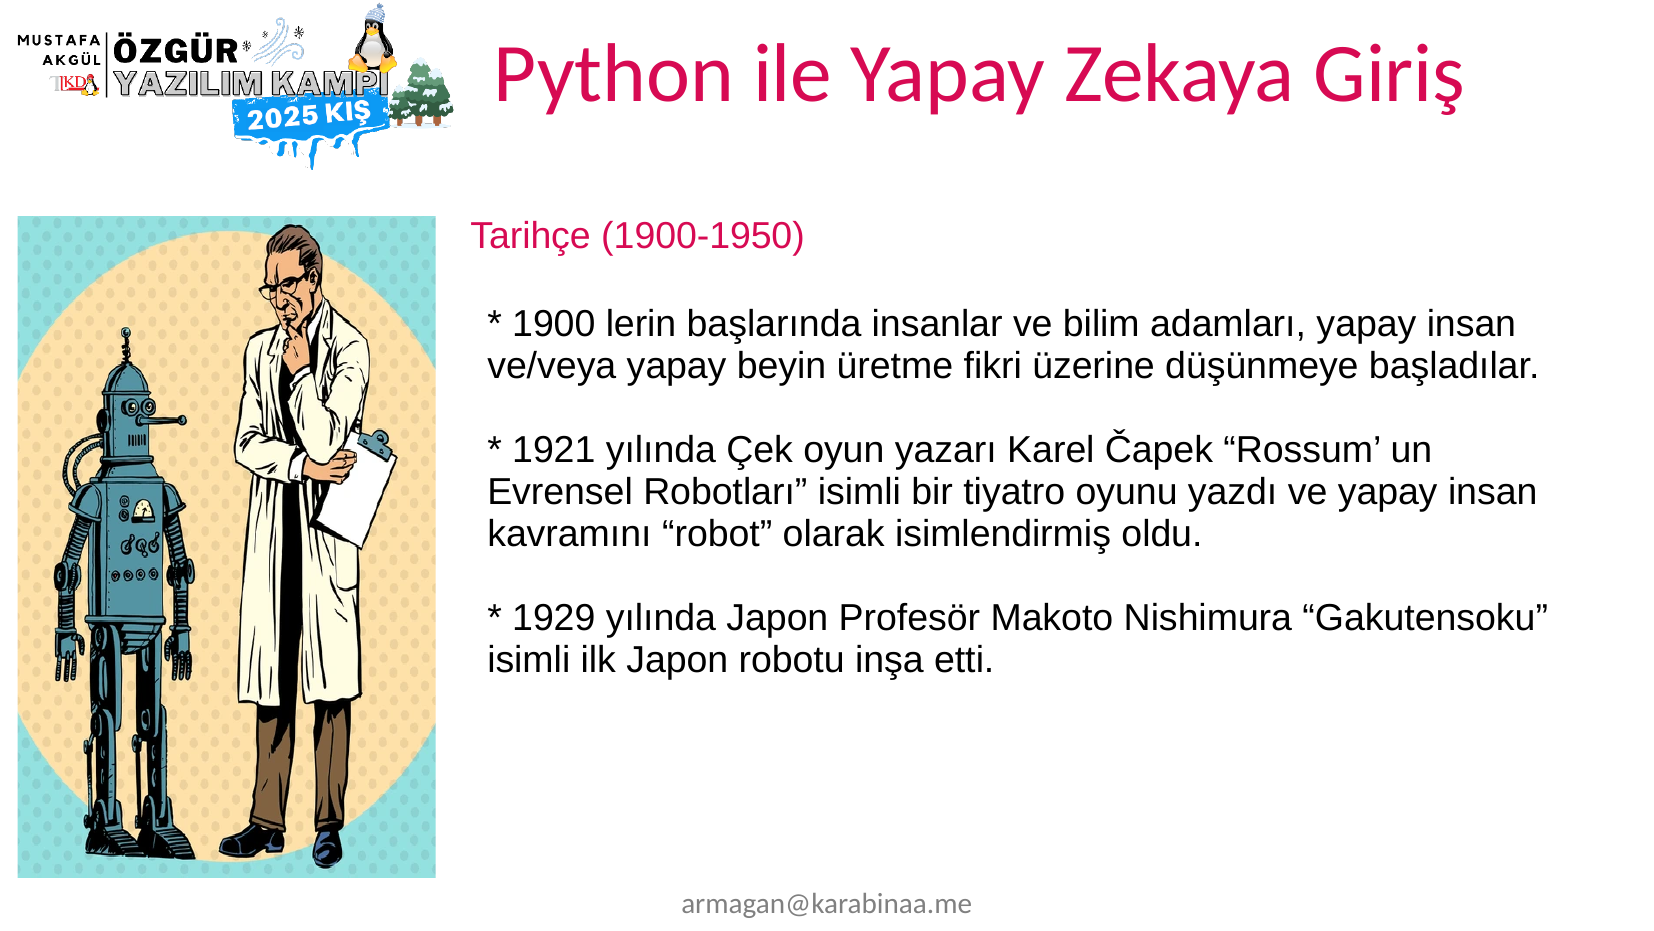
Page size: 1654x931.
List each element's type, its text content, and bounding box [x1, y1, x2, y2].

text_box Python ile Yapay Zekaya Giriş [478, 10, 1654, 126]
picture [0, 0, 463, 177]
text_box Tarihçe (1900-1950) [455, 206, 821, 264]
picture [17, 216, 436, 878]
text_box armagan@karabinaa.me [0, 877, 1654, 928]
text_box * 1900 lerin başlarında insanlar ve bilim adamları, yapay insan ve/veya yapay beyin üretme fikri üzerine düşünmeye başladılar. * 1921 yılında Çek oyun yazarı Karel Čapek “Rossum’ un Evrensel Robotları” isimli bir tiyatro oyunu yazdı ve yapay insan kavramını “robot” olarak isimlendirmiş oldu. * 1929 yılında Japon Profesör Makoto Nishimura “Gakutensoku” isimli ilk Japon robotu inşa etti. [472, 295, 1595, 878]
